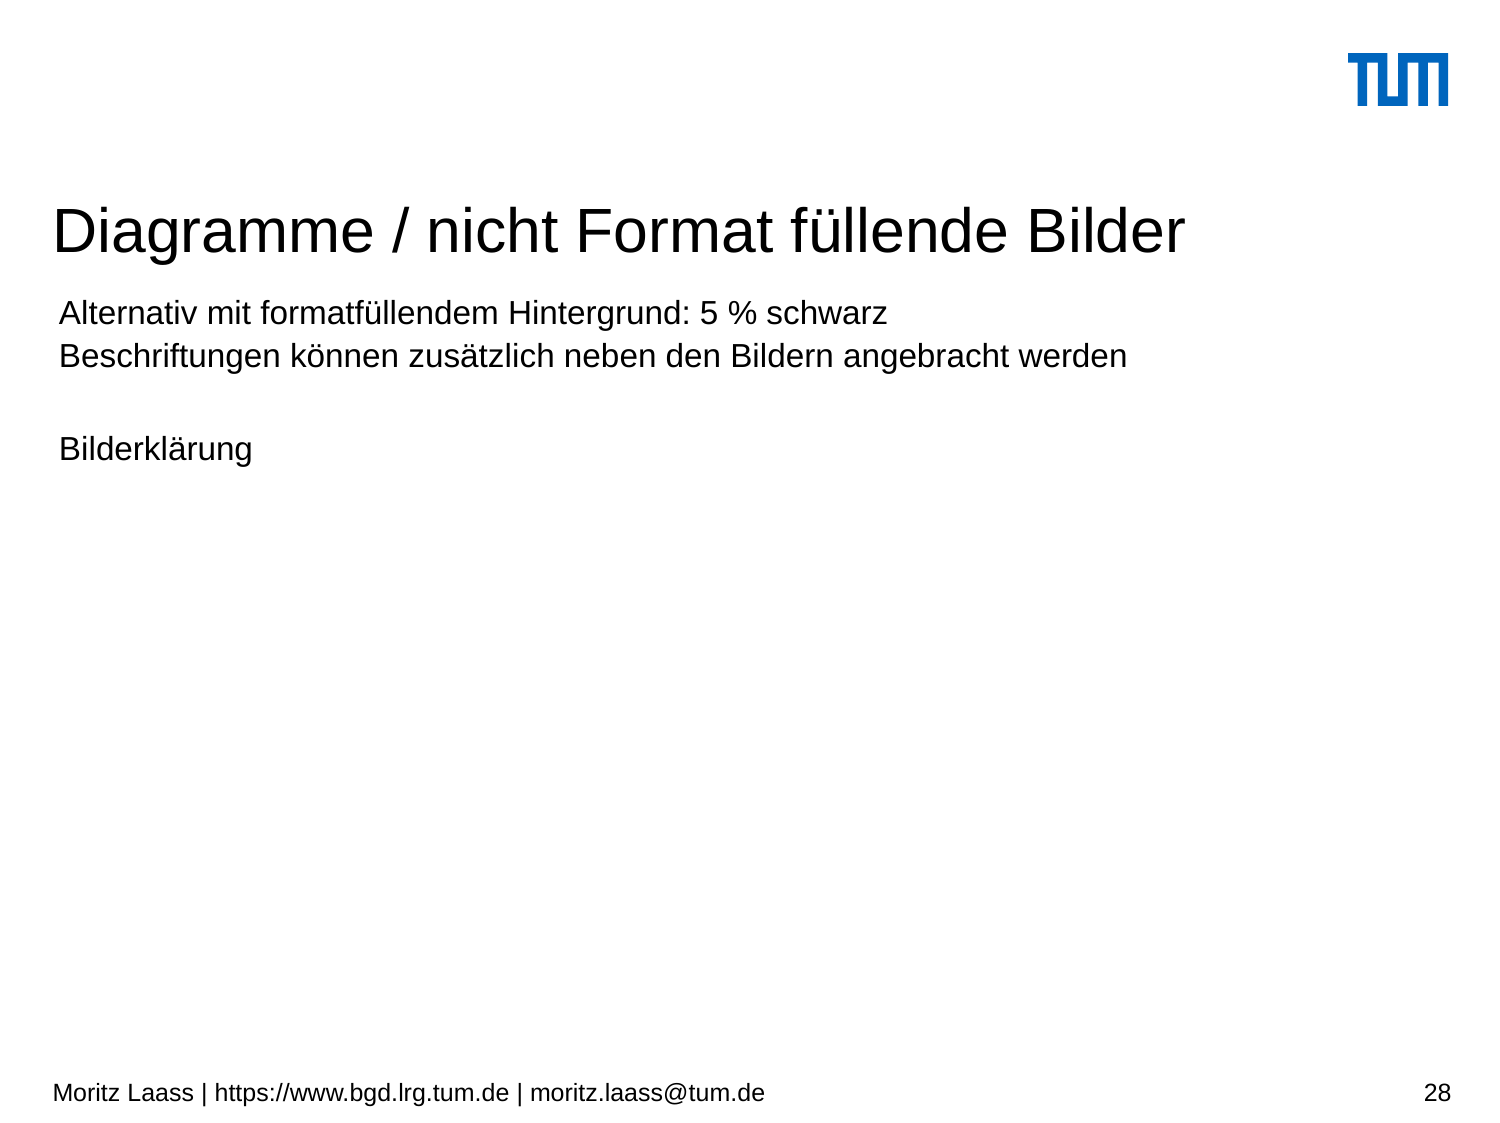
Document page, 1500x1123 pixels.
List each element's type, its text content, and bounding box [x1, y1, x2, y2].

list Alternativ mit formatfüllendem Hintergrund: 5 % schwarz Beschriftungen können zusätzlich neben den Bildern angebracht werden [59, 289, 1453, 402]
title Diagramme / nicht Format füllende Bilder [52, 195, 1453, 266]
list Bilderklärung [59, 425, 743, 1063]
